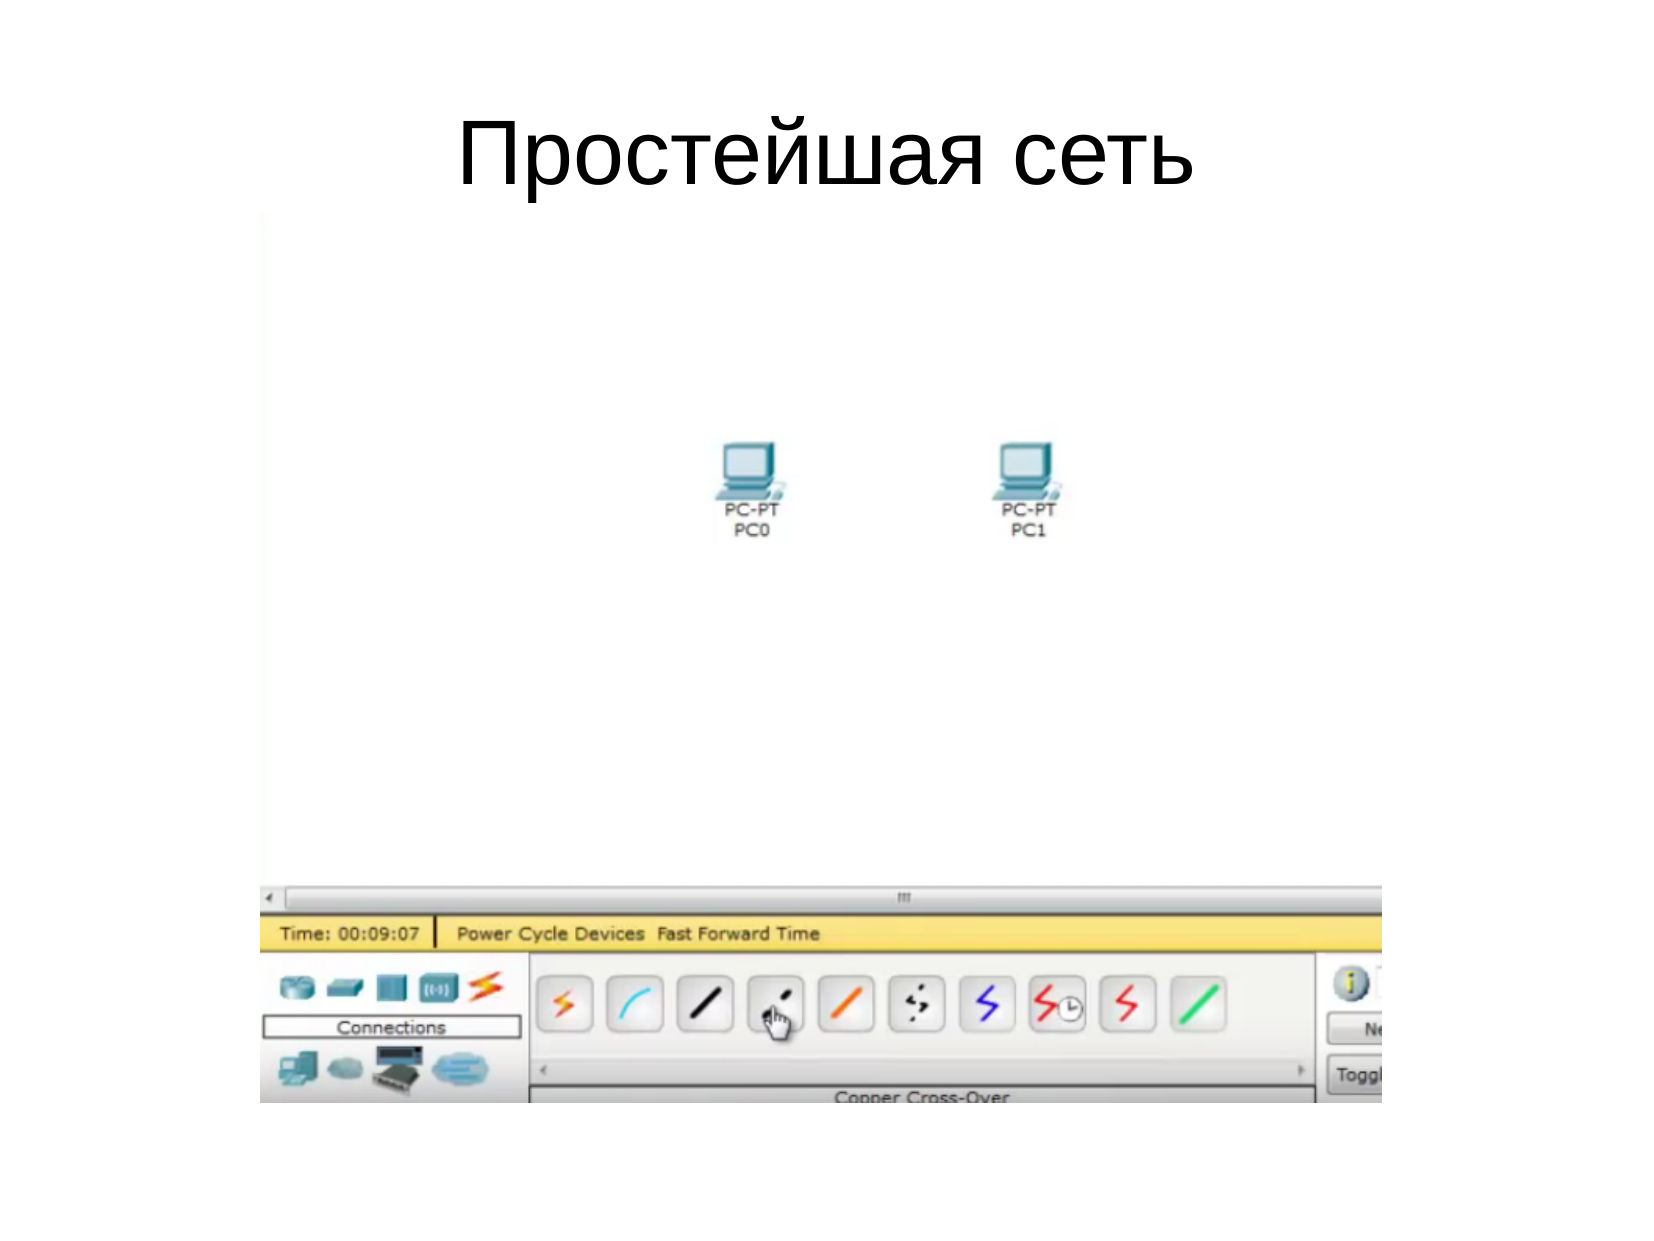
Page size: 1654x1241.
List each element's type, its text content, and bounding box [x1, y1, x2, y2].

picture [260, 212, 1382, 1104]
title Простейшая сеть [82, 49, 1571, 257]
